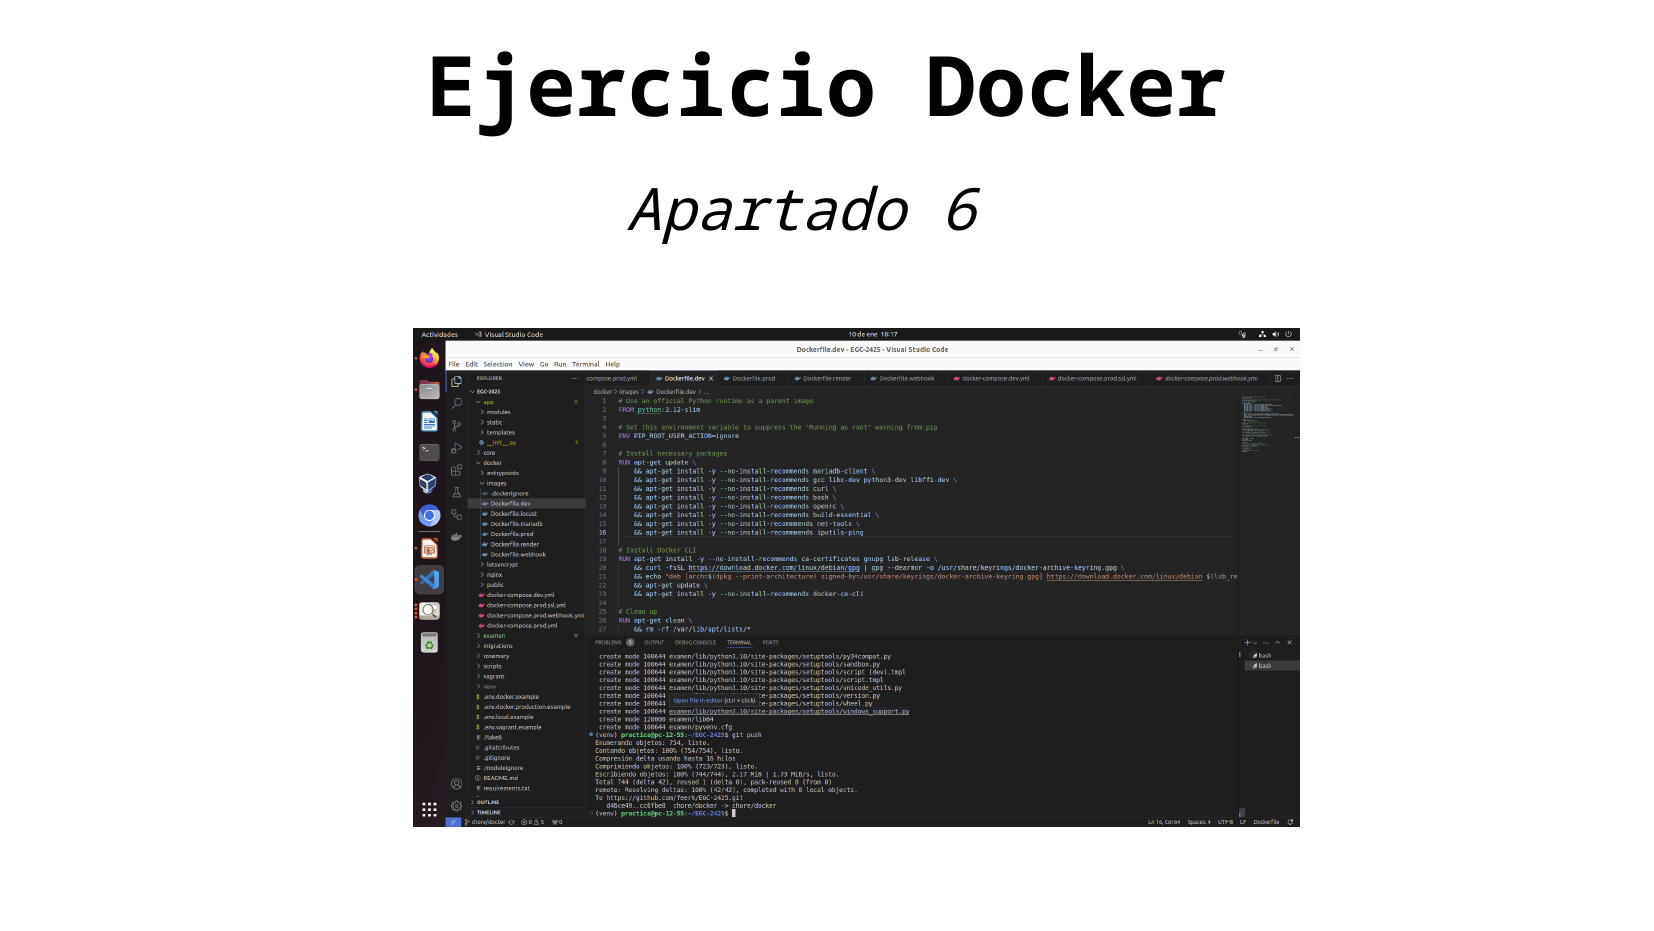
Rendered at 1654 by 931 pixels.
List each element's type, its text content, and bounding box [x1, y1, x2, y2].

title Ejercicio Docker Apartado 6 [82, 57, 1571, 217]
picture [413, 328, 1300, 827]
subtitle [82, 217, 1571, 758]
